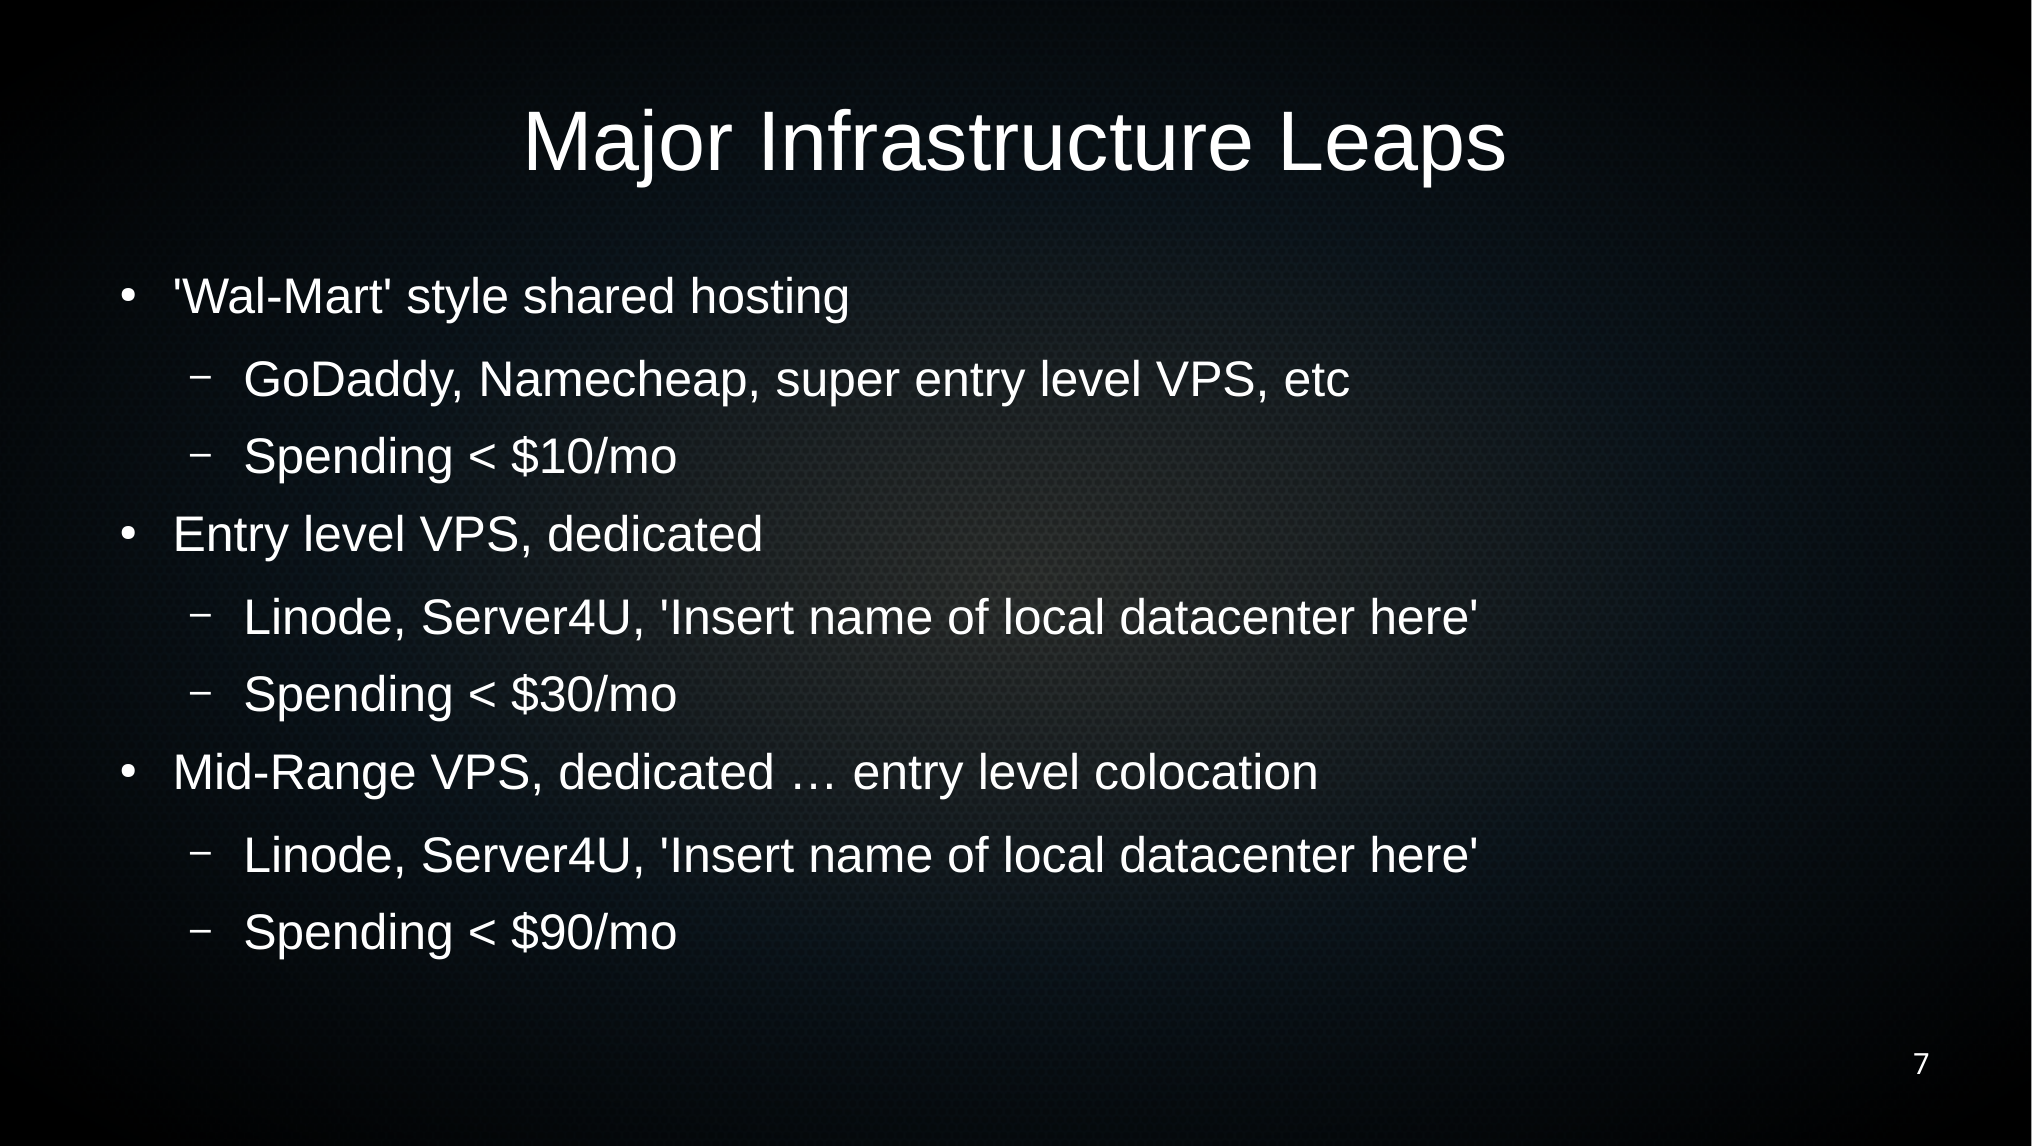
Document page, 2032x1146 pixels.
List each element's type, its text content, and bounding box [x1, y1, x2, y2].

list 'Wal-Mart' style shared hosting GoDaddy, Namecheap, super entry level VPS, etc Spending < $10/mo Entry level VPS, dedicated Linode, Server4U, 'Insert name of local datacenter here' Spending < $30/mo Mid-Range VPS, dedicated … entry level colocation Linode, Server4U, 'Insert name of local datacenter here' Spending < $90/mo [101, 268, 1890, 1025]
title Major Infrastructure Leaps [101, 45, 1930, 237]
picture [0, 0, 2032, 1146]
